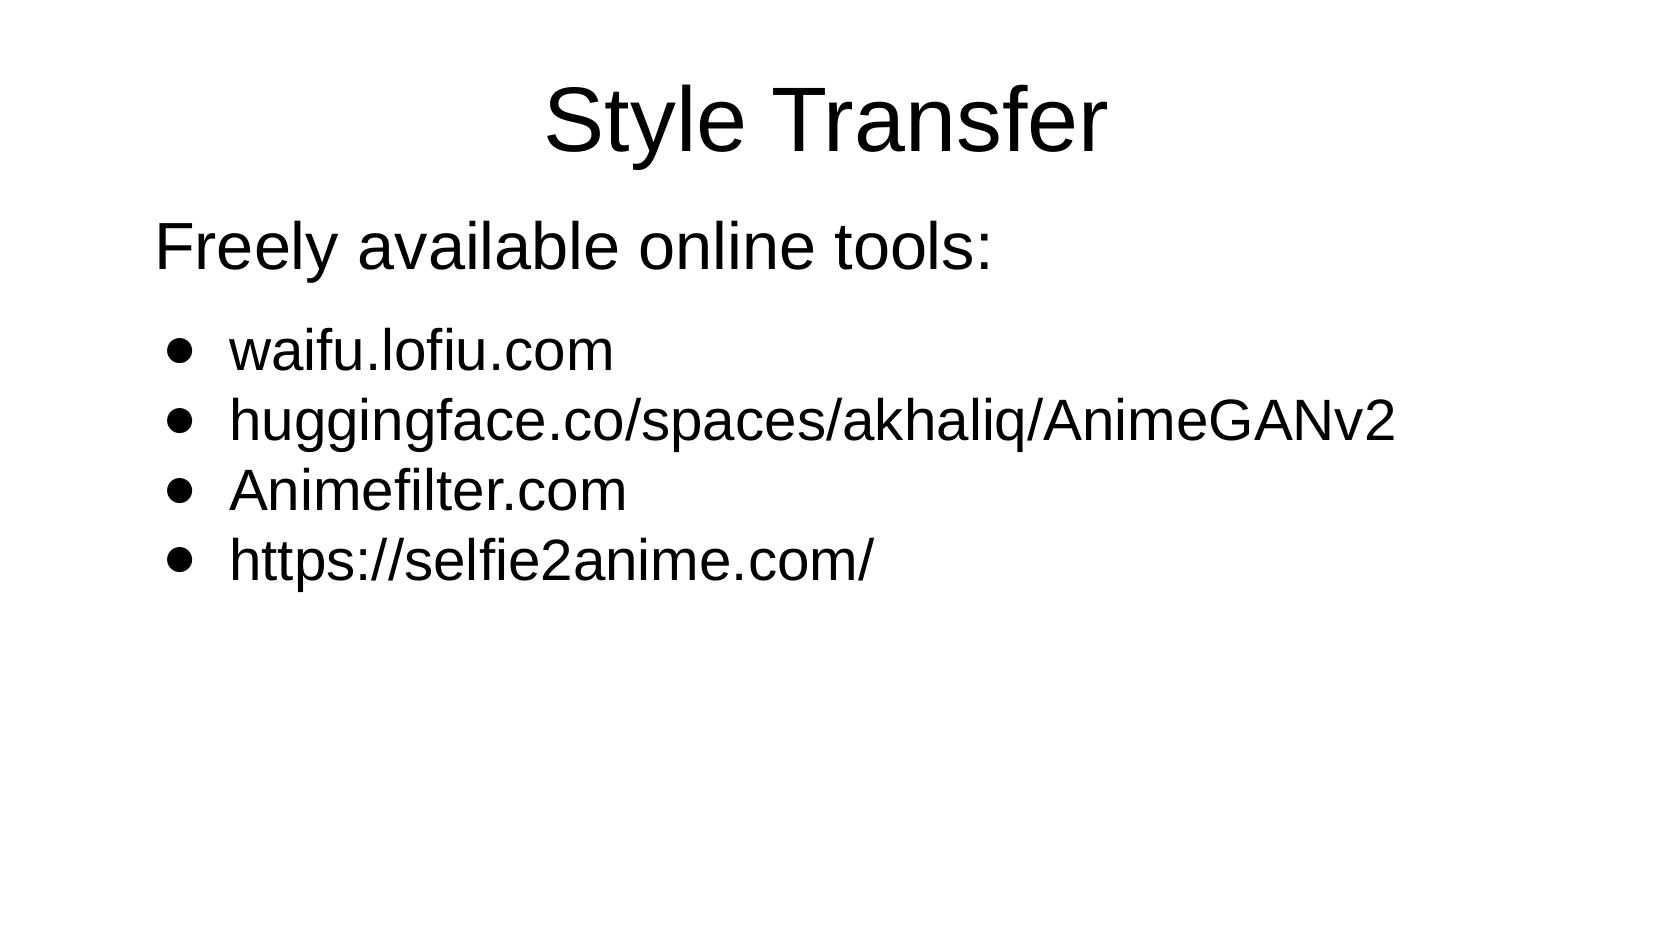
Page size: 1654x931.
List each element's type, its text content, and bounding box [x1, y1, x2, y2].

title Style Transfer [82, 37, 1571, 193]
text_box Freely available online tools: waifu.lofiu.com huggingface.co/spaces/akhaliq/AnimeGANv2 Animefilter.com https://selfie2anime.com/ [139, 195, 1583, 600]
